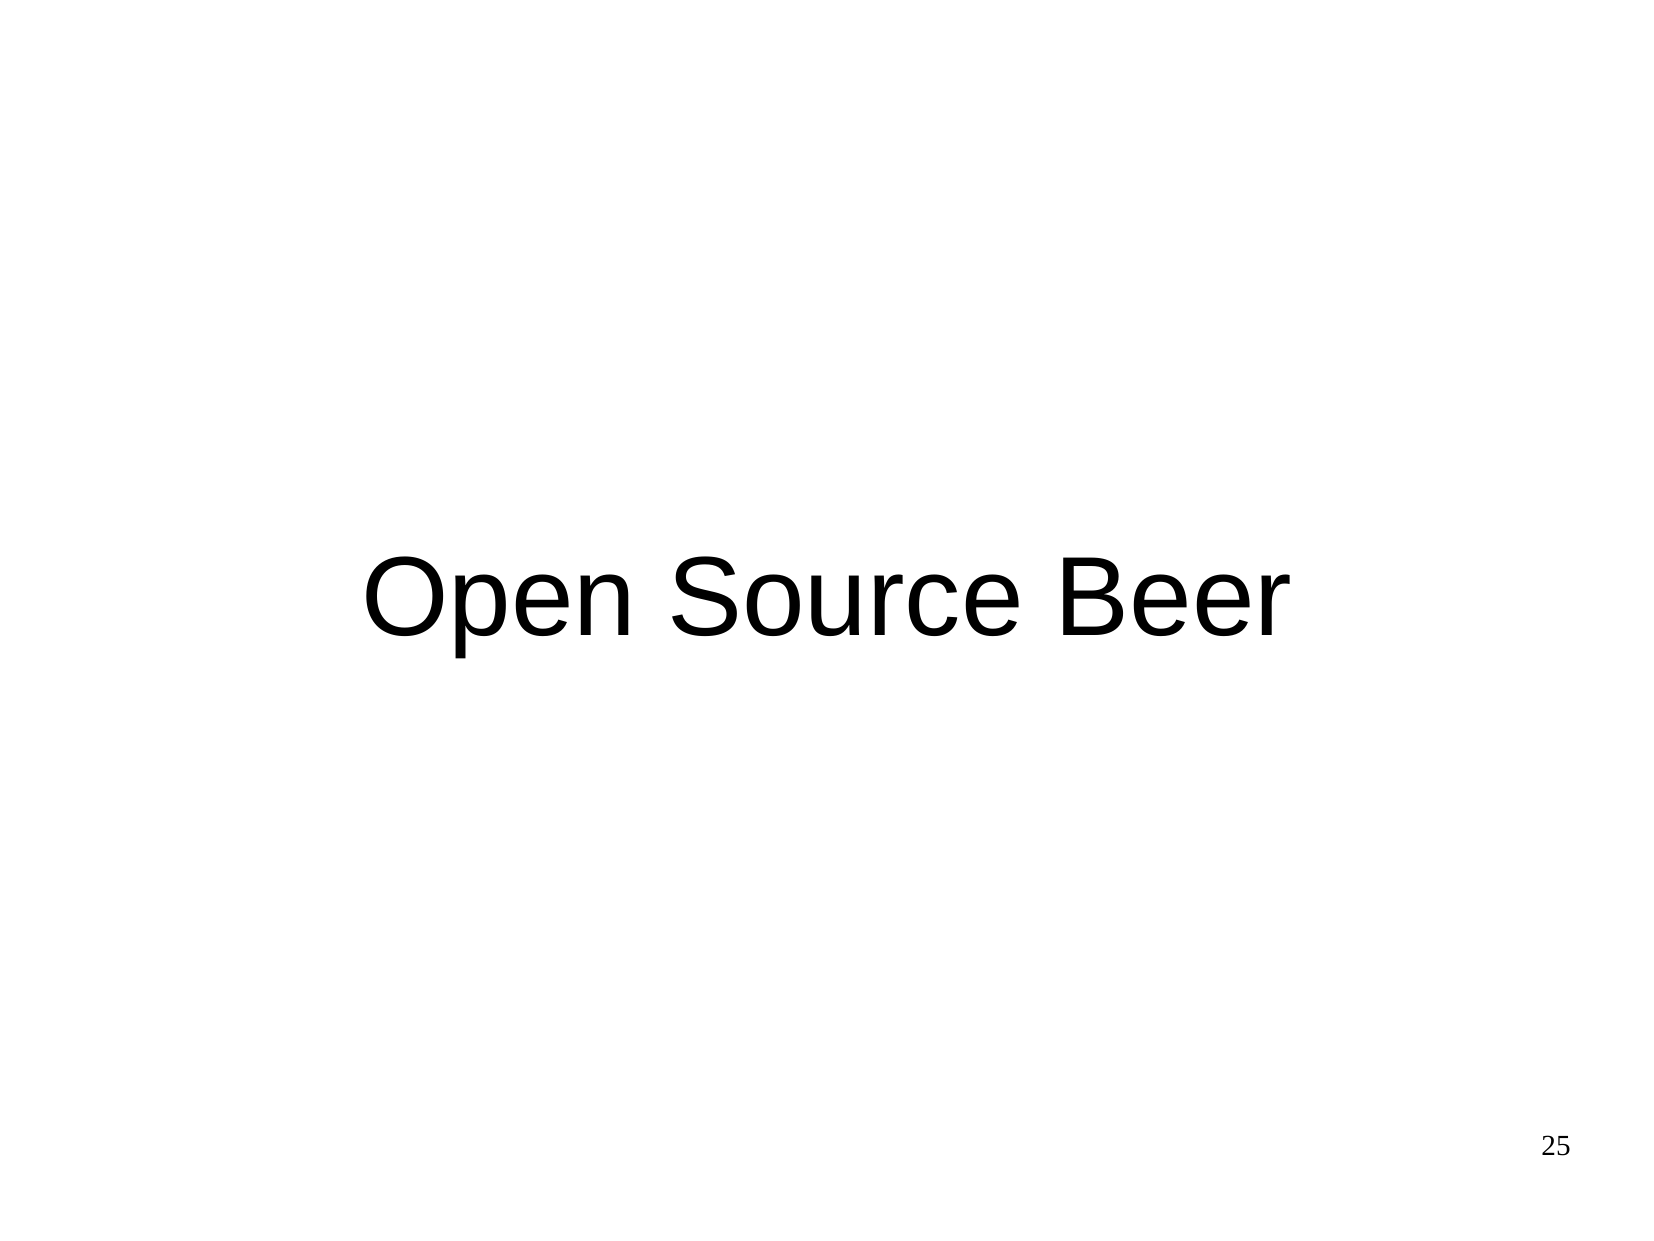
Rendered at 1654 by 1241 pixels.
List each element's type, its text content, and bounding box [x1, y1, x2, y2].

title Open Source Beer [82, 492, 1571, 700]
